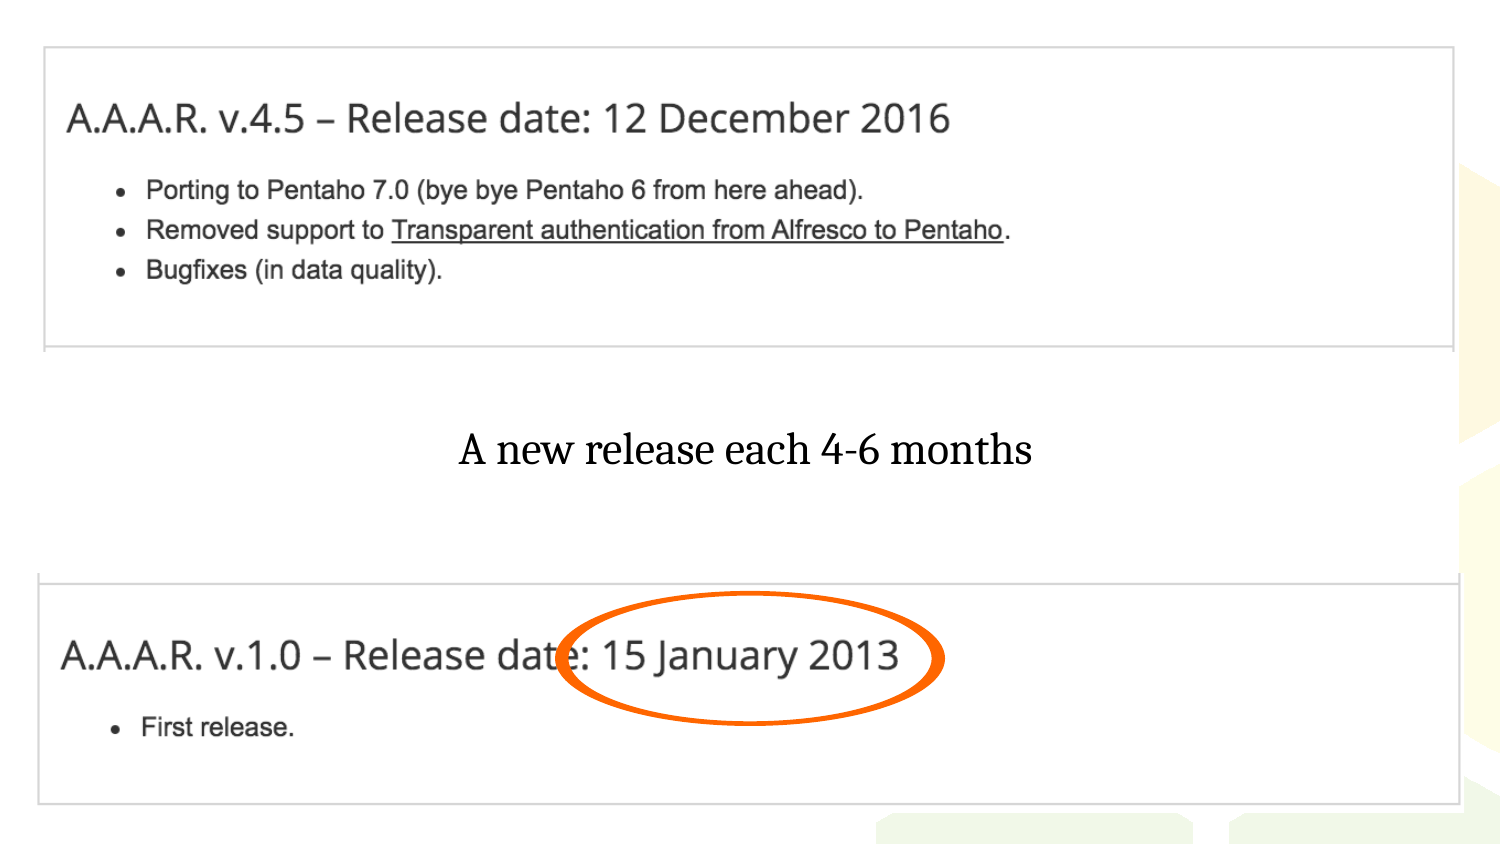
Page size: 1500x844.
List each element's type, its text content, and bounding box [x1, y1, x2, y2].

text_box A new release each 4-6 months [33, 210, 1459, 573]
text_box [555, 590, 946, 726]
picture [0, 0, 1500, 844]
